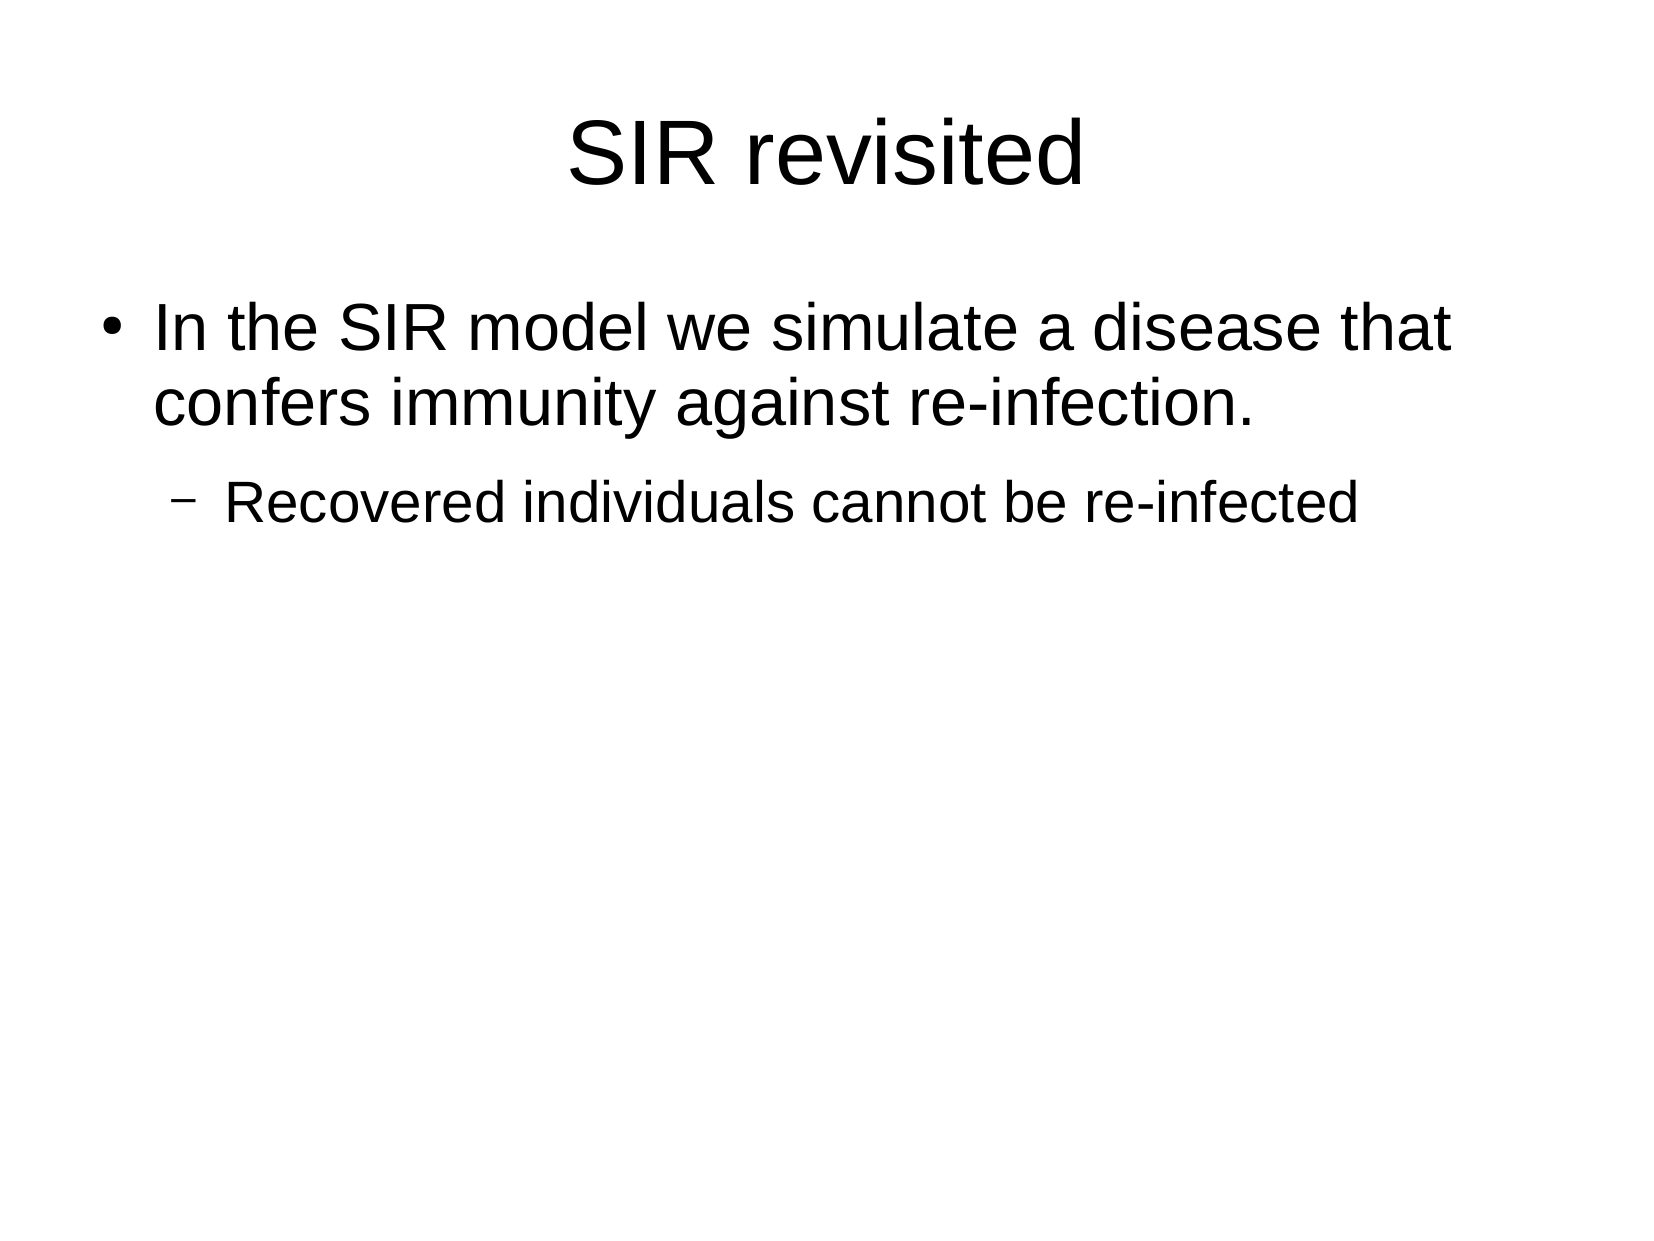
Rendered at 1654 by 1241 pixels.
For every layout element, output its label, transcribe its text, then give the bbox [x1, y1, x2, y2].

list In the SIR model we simulate a disease that confers immunity against re-infection. Recovered individuals cannot be re-infected [82, 290, 1571, 1010]
title SIR revisited [82, 49, 1571, 257]
